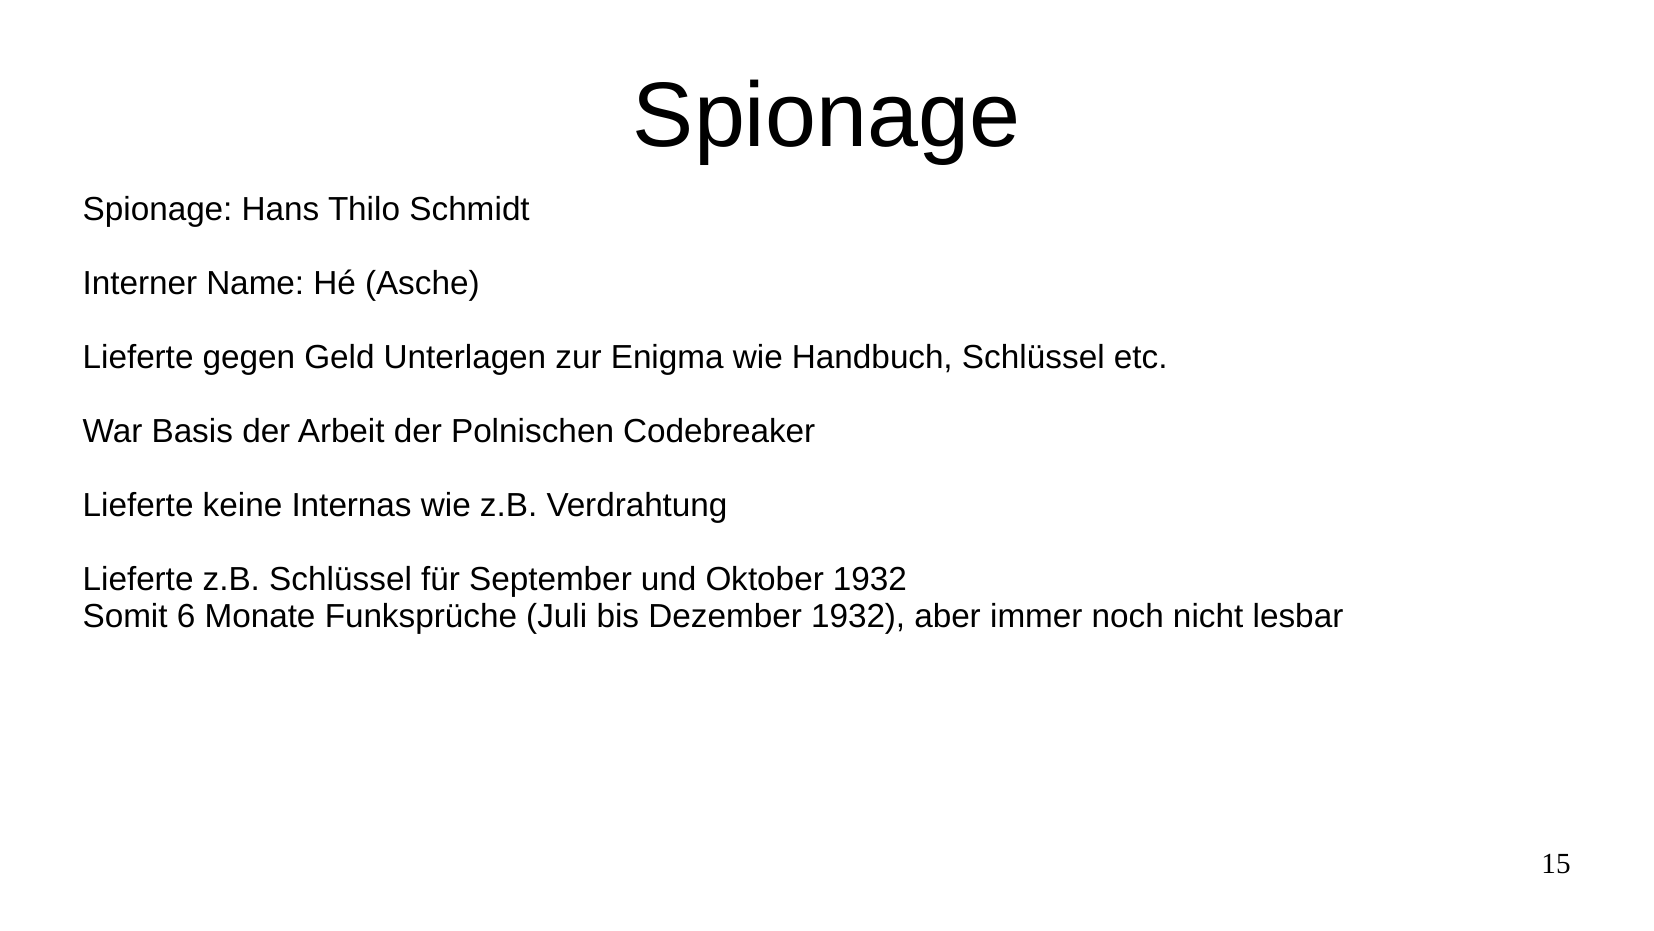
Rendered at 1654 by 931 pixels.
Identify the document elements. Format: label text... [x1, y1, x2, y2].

title Spionage [82, 37, 1571, 190]
subtitle Spionage: Hans Thilo Schmidt Interner Name: Hé (Asche) Lieferte gegen Geld Unterlagen zur Enigma wie Handbuch, Schlüssel etc. War Basis der Arbeit der Polnischen Codebreaker Lieferte keine Internas wie z.B. Verdrahtung Lieferte z.B. Schlüssel für September und Oktober 1932 Somit 6 Monate Funksprüche (Juli bis Dezember 1932), aber immer noch nicht lesbar [82, 190, 1571, 785]
